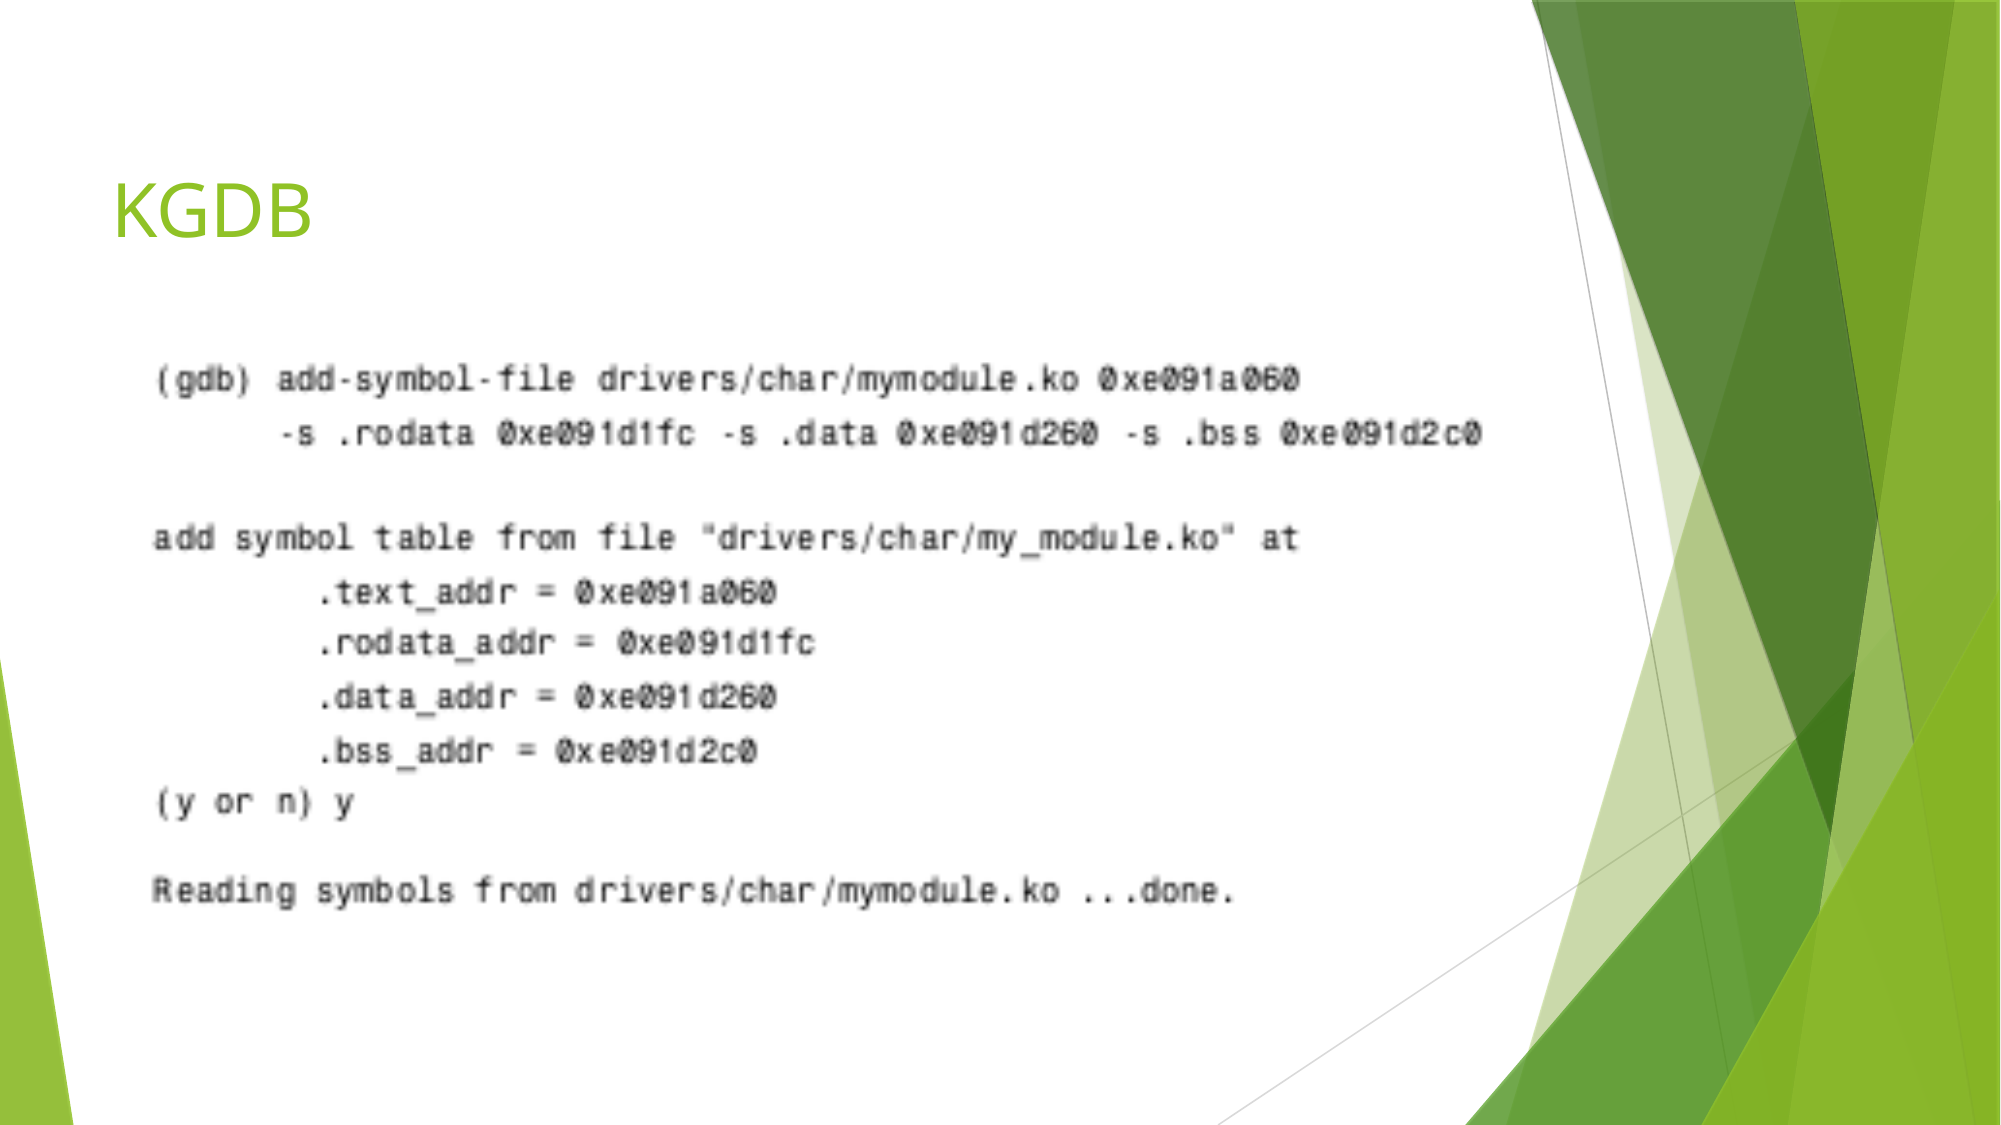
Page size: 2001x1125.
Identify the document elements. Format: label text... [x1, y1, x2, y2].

title KGDB [111, 99, 1522, 317]
picture [146, 361, 1514, 924]
